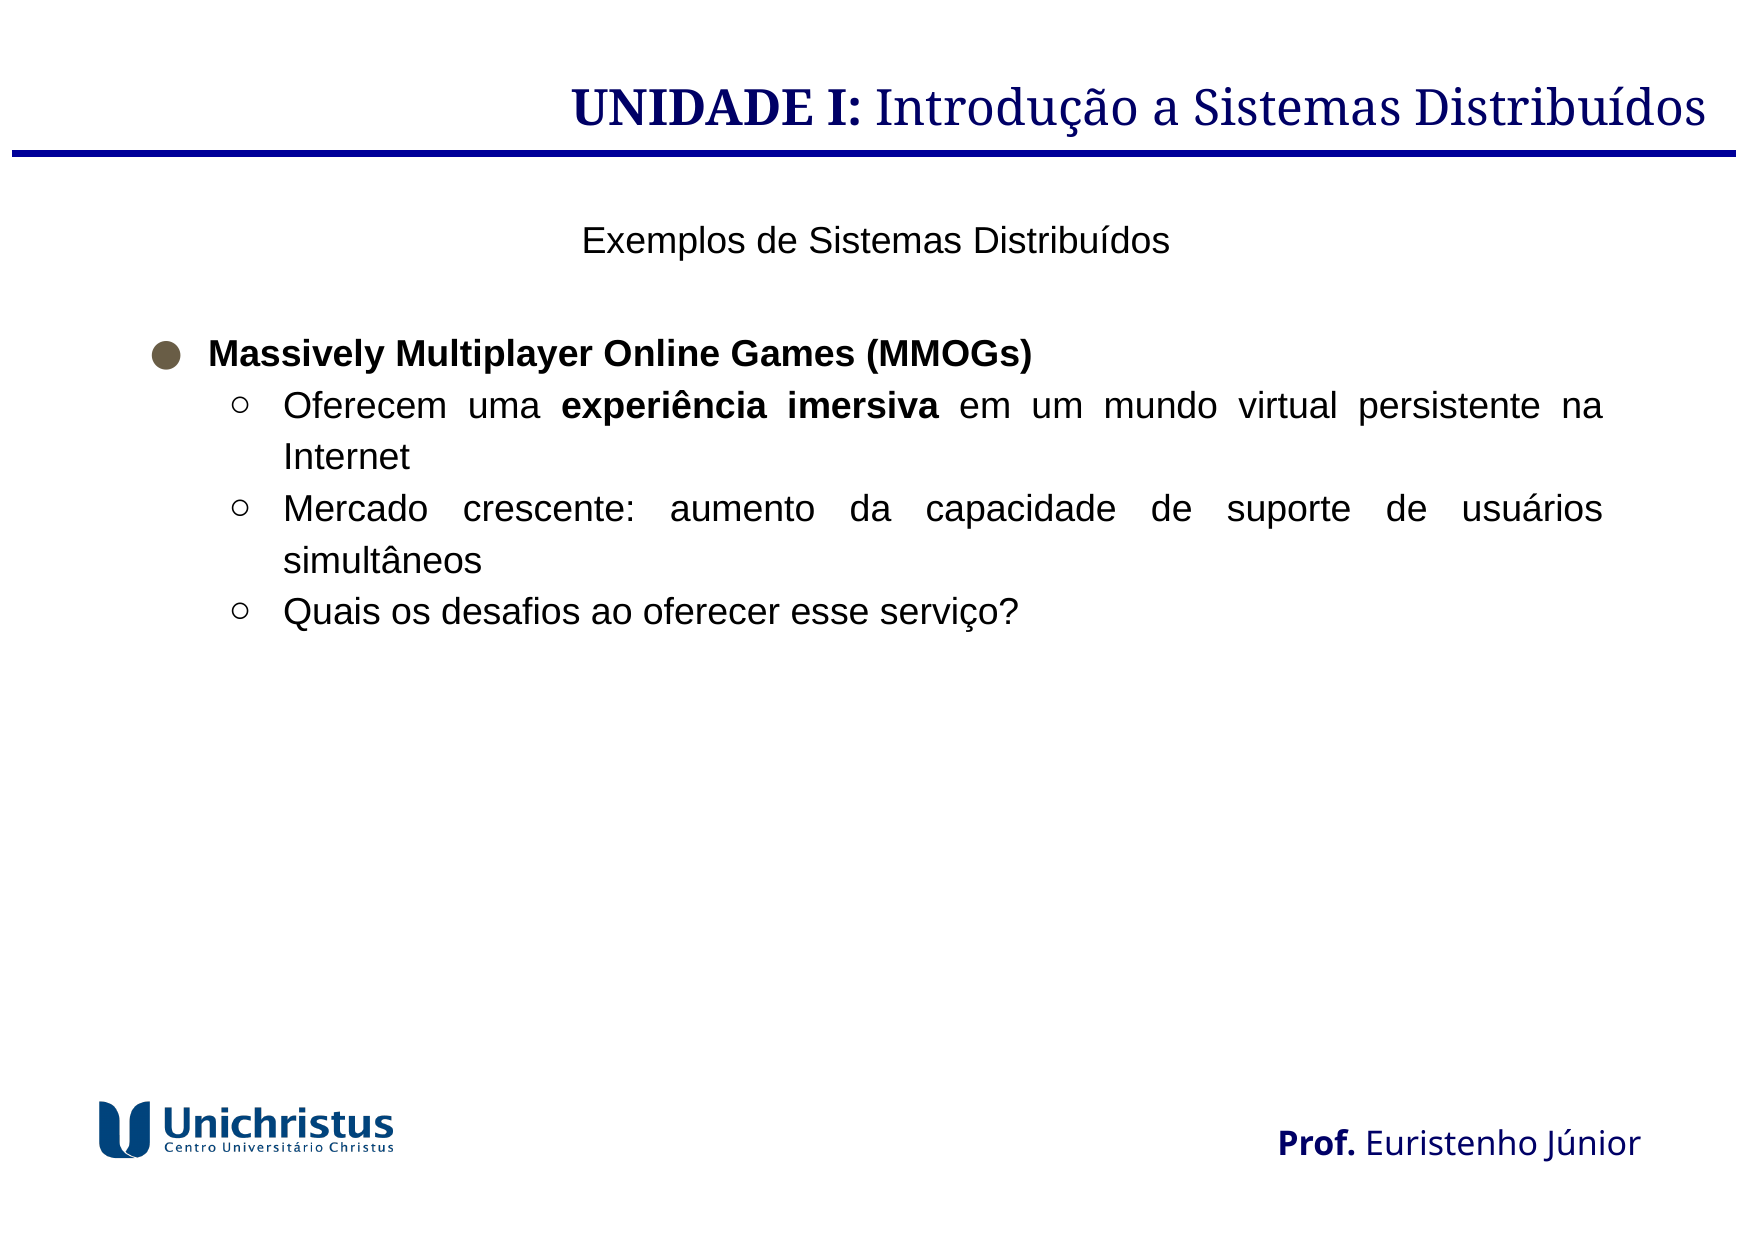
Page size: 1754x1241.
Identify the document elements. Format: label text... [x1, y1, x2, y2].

text_box UNIDADE I: Introdução a Sistemas Distribuídos [556, 157, 1708, 161]
picture [94, 1098, 398, 1160]
title Exemplos de Sistemas Distribuídos [177, 200, 1575, 307]
text_box Prof. Euristenho Júnior [1262, 1111, 1695, 1167]
text_box Massively Multiplayer Online Games (MMOGs) Oferecem uma experiência imersiva em um mundo virtual persistente na Internet Mercado crescente: aumento da capacidade de suporte de usuários simultâneos Quais os desafios ao oferecer esse serviço? [118, 307, 1619, 905]
text_box UNIDADE I: Introdução a Sistemas Distribuídos [556, 64, 1708, 150]
